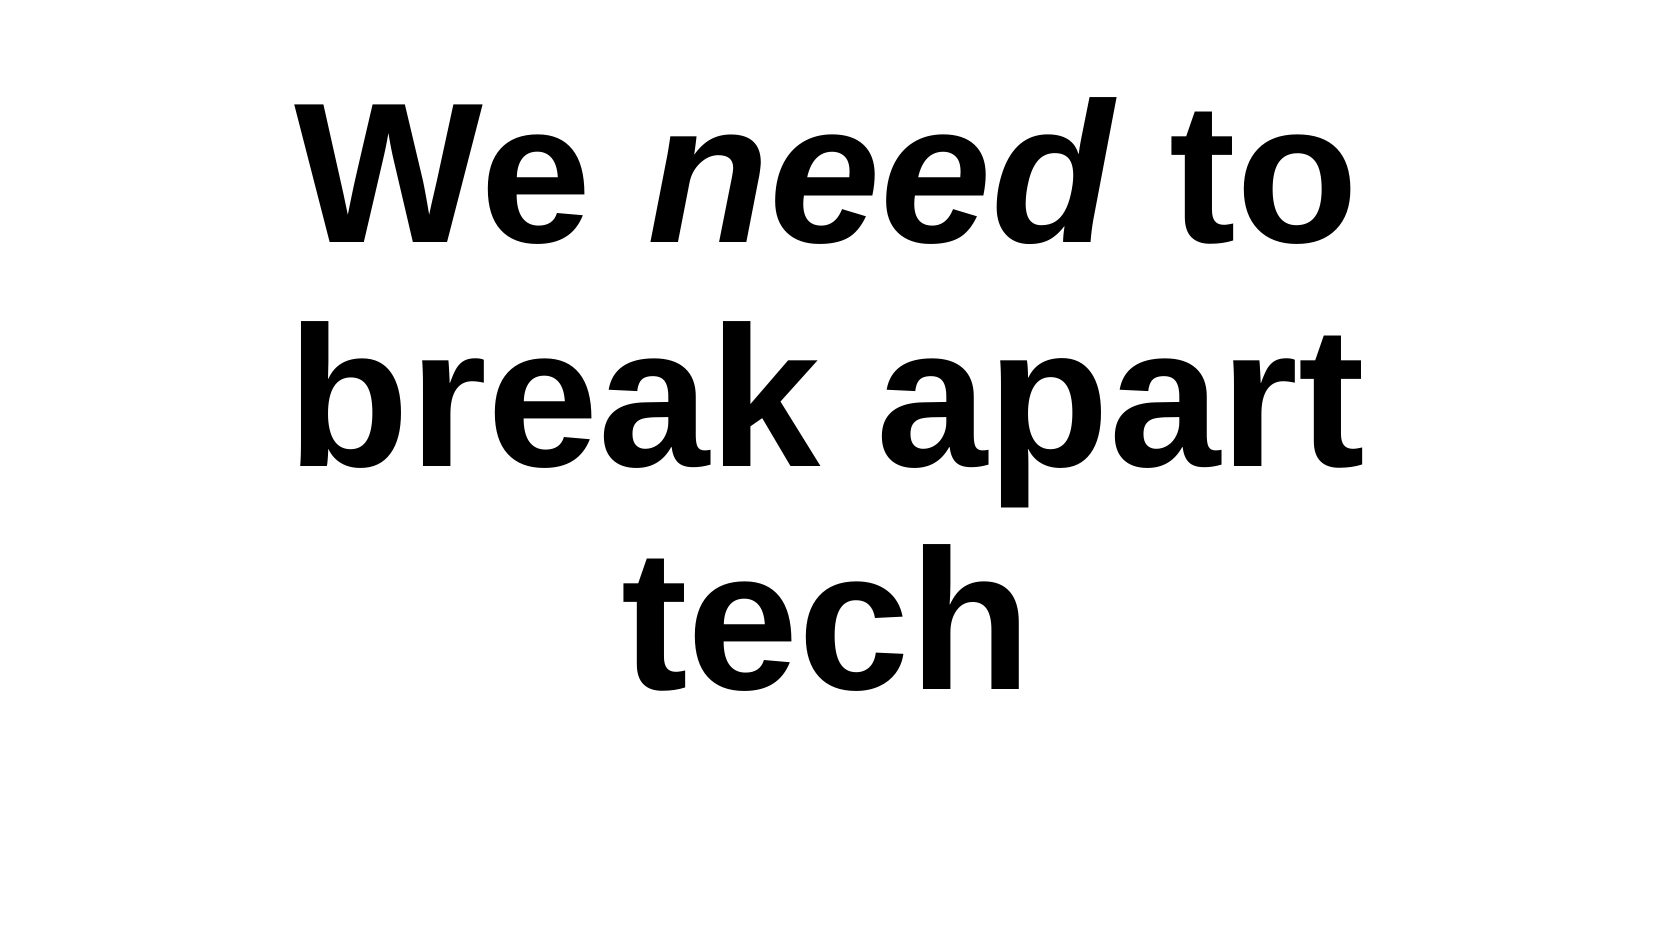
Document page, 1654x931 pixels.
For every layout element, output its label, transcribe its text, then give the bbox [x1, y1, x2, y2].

subtitle We need to break apart tech [82, 37, 1571, 757]
